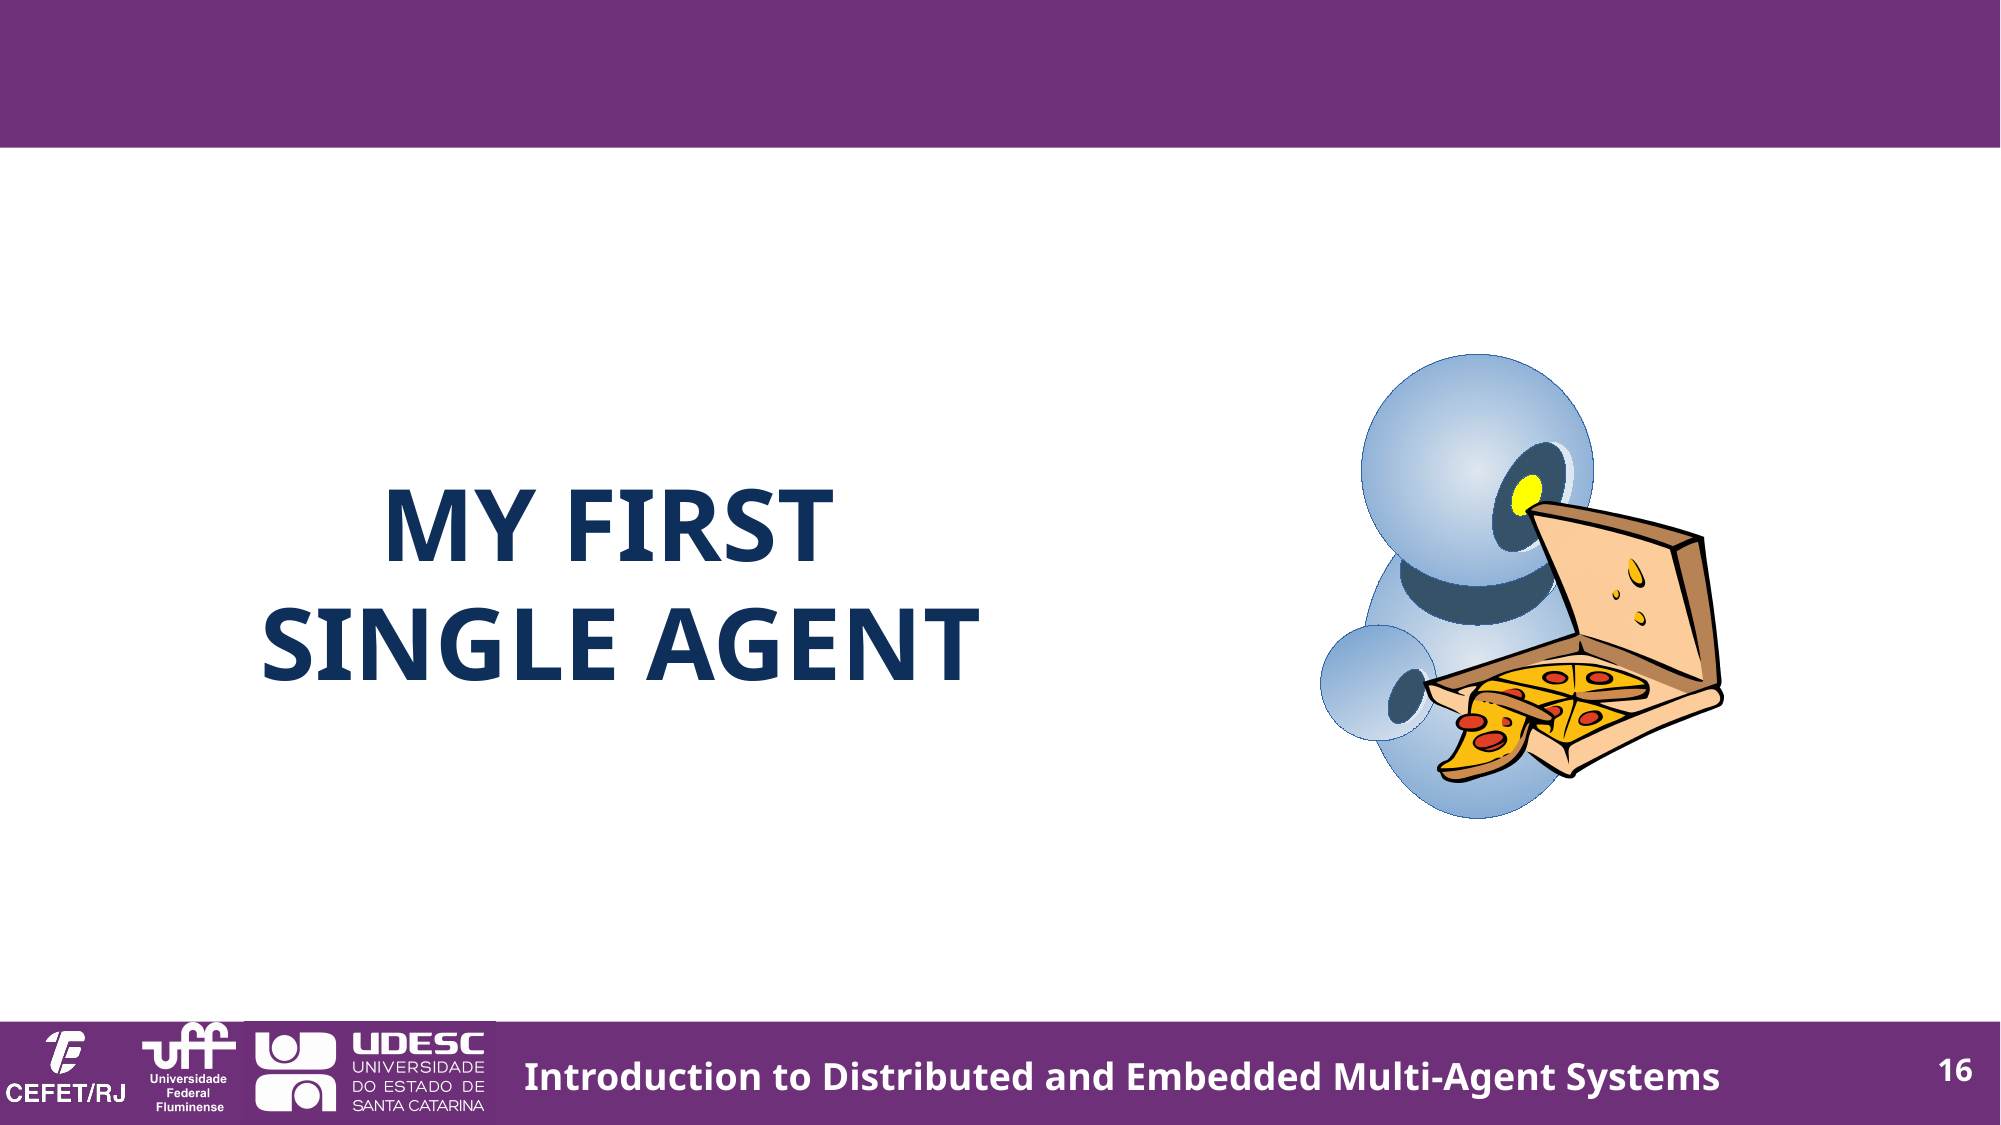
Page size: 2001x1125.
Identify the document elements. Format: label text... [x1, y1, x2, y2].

picture [6, 1009, 125, 1125]
text_box MY FIRST SINGLE AGENT [115, 453, 1127, 709]
picture [141, 1021, 237, 1117]
text_box [1320, 354, 1594, 819]
picture [244, 1021, 496, 1123]
picture [1423, 501, 1724, 783]
